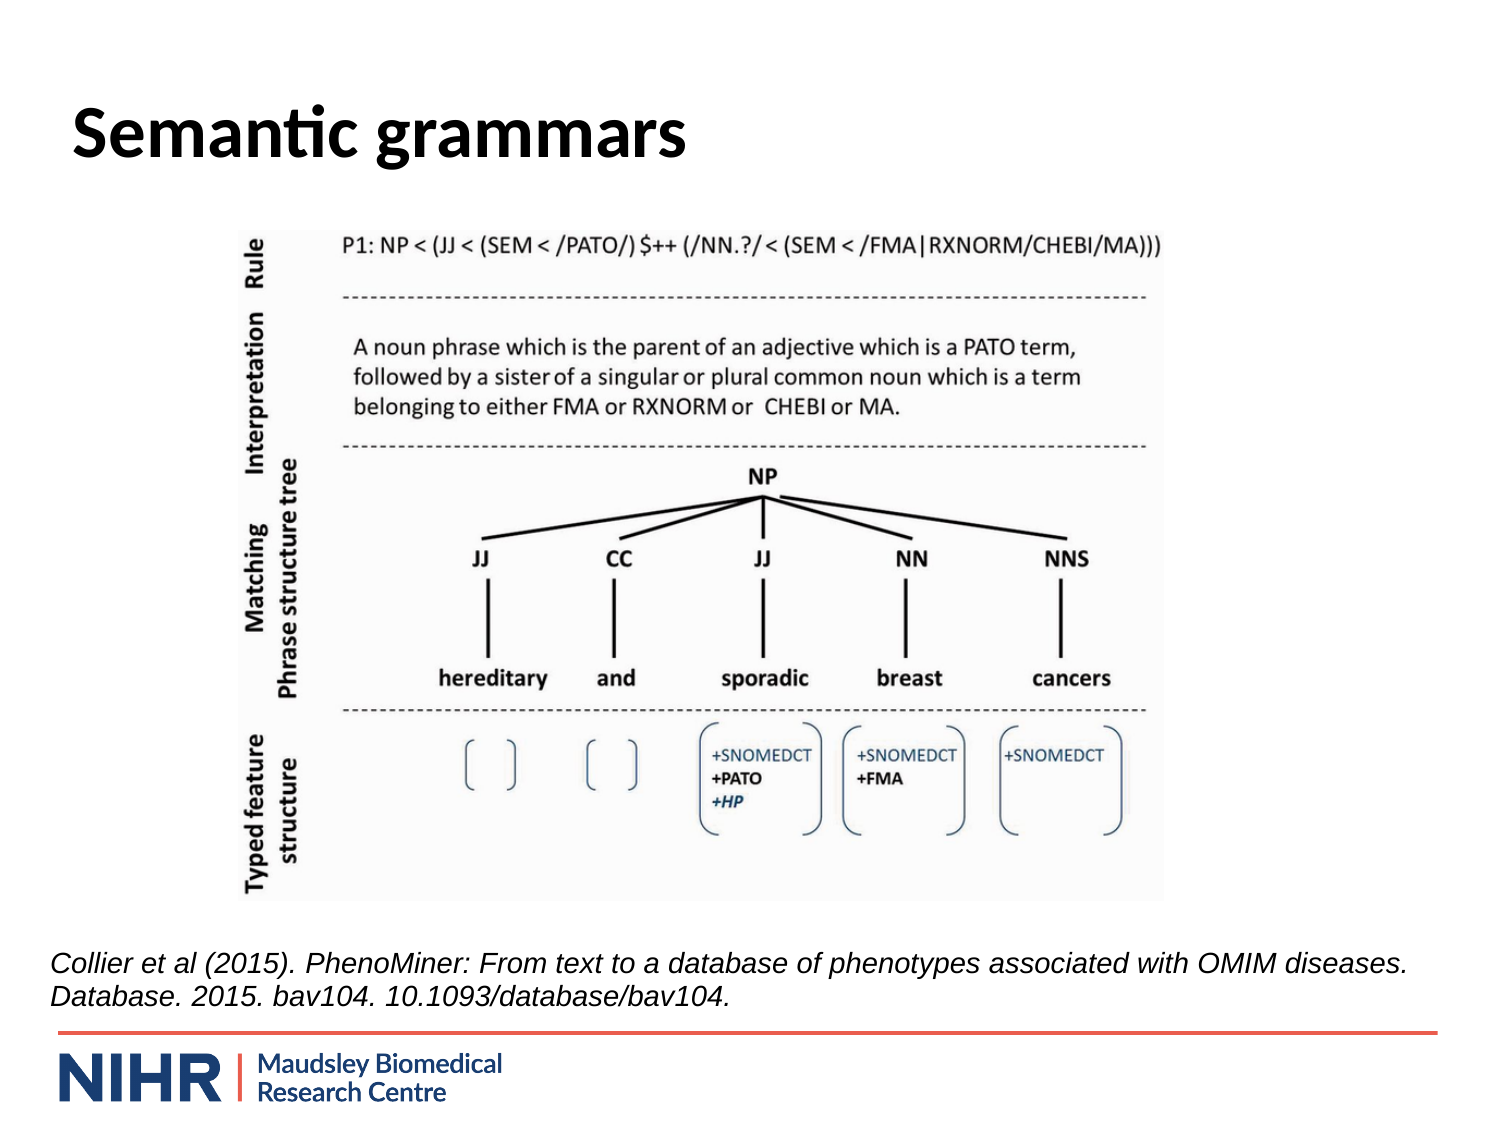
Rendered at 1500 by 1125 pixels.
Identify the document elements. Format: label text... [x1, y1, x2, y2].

picture [238, 237, 1164, 901]
title Semantic grammars [72, 41, 1423, 237]
picture [29, 1018, 531, 1125]
text_box Collier et al (2015). PhenoMiner: From text to a database of phenotypes associated with OMIM diseases. Database. 2015. bav104. 10.1093/database/bav104. [35, 939, 1453, 1081]
